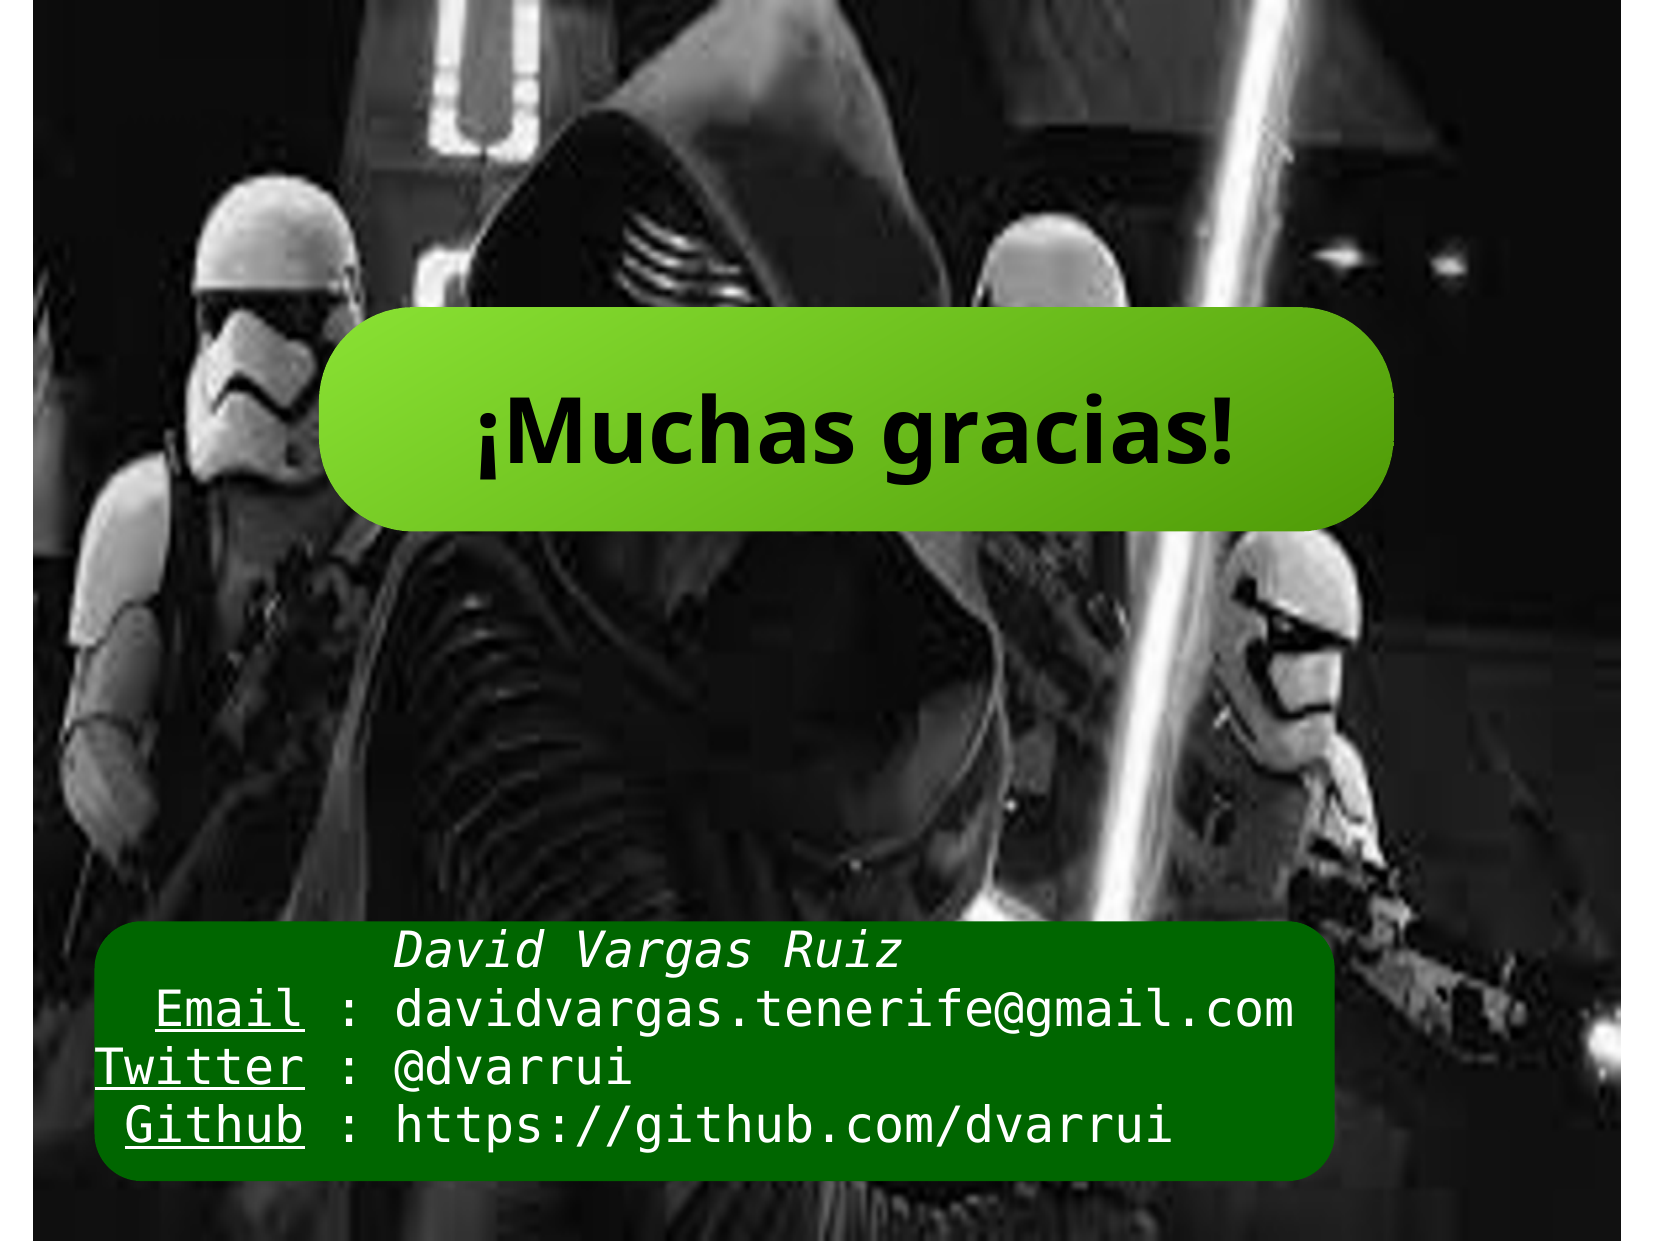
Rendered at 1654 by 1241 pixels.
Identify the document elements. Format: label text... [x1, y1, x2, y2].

title ¡Muchas gracias! [318, 307, 1394, 532]
picture [33, 0, 1621, 1241]
title David Vargas Ruiz Email : davidvargas.tenerife@gmail.com Twitter : @dvarrui Github : https://github.com/dvarrui [94, 921, 1335, 1182]
